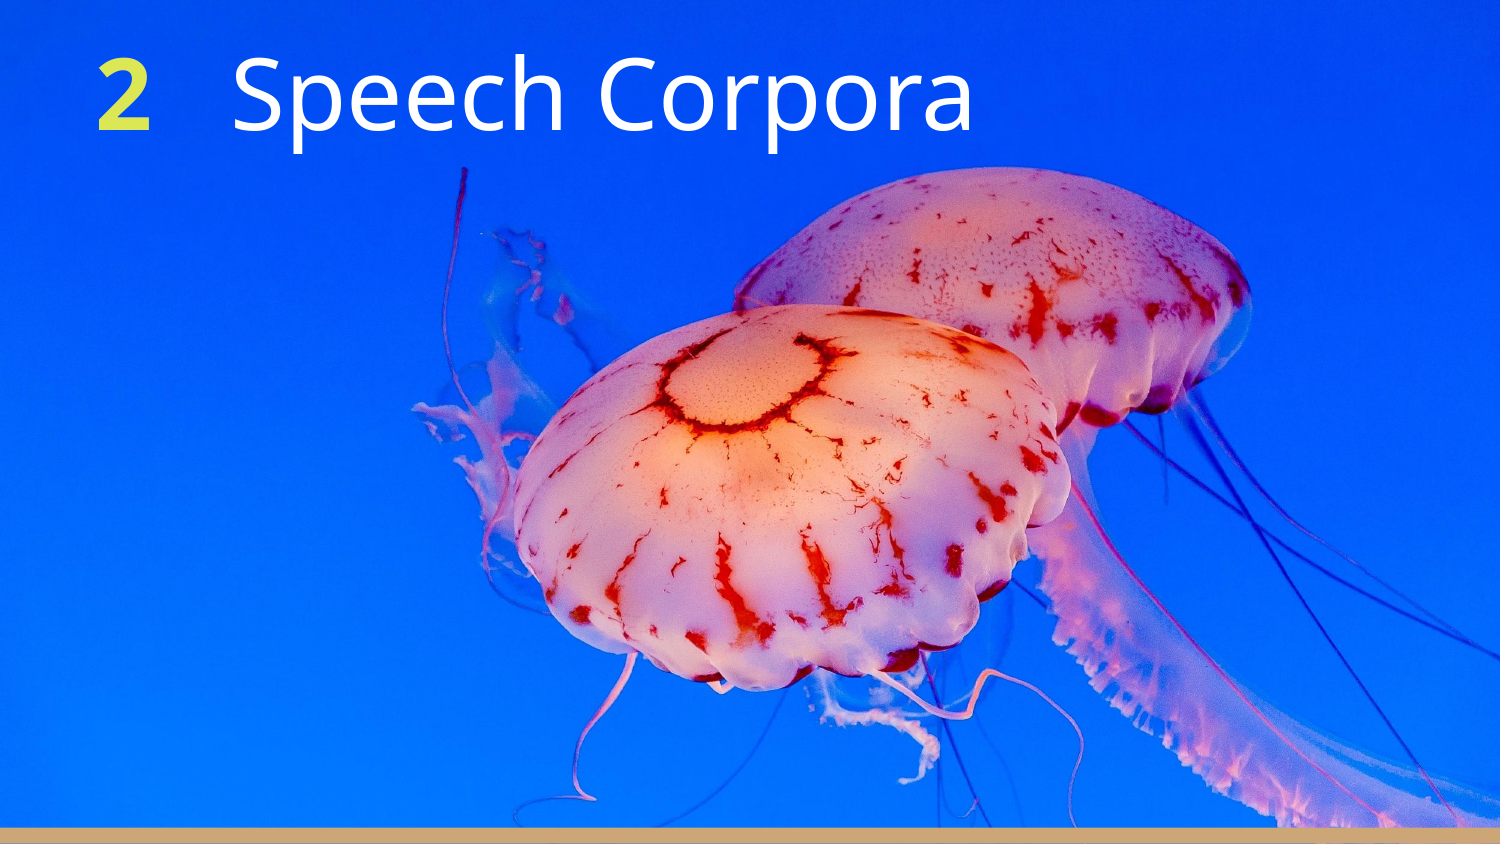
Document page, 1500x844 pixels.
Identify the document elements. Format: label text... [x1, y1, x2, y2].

picture [0, 0, 1500, 827]
title 2 Speech Corpora [80, 0, 1348, 426]
